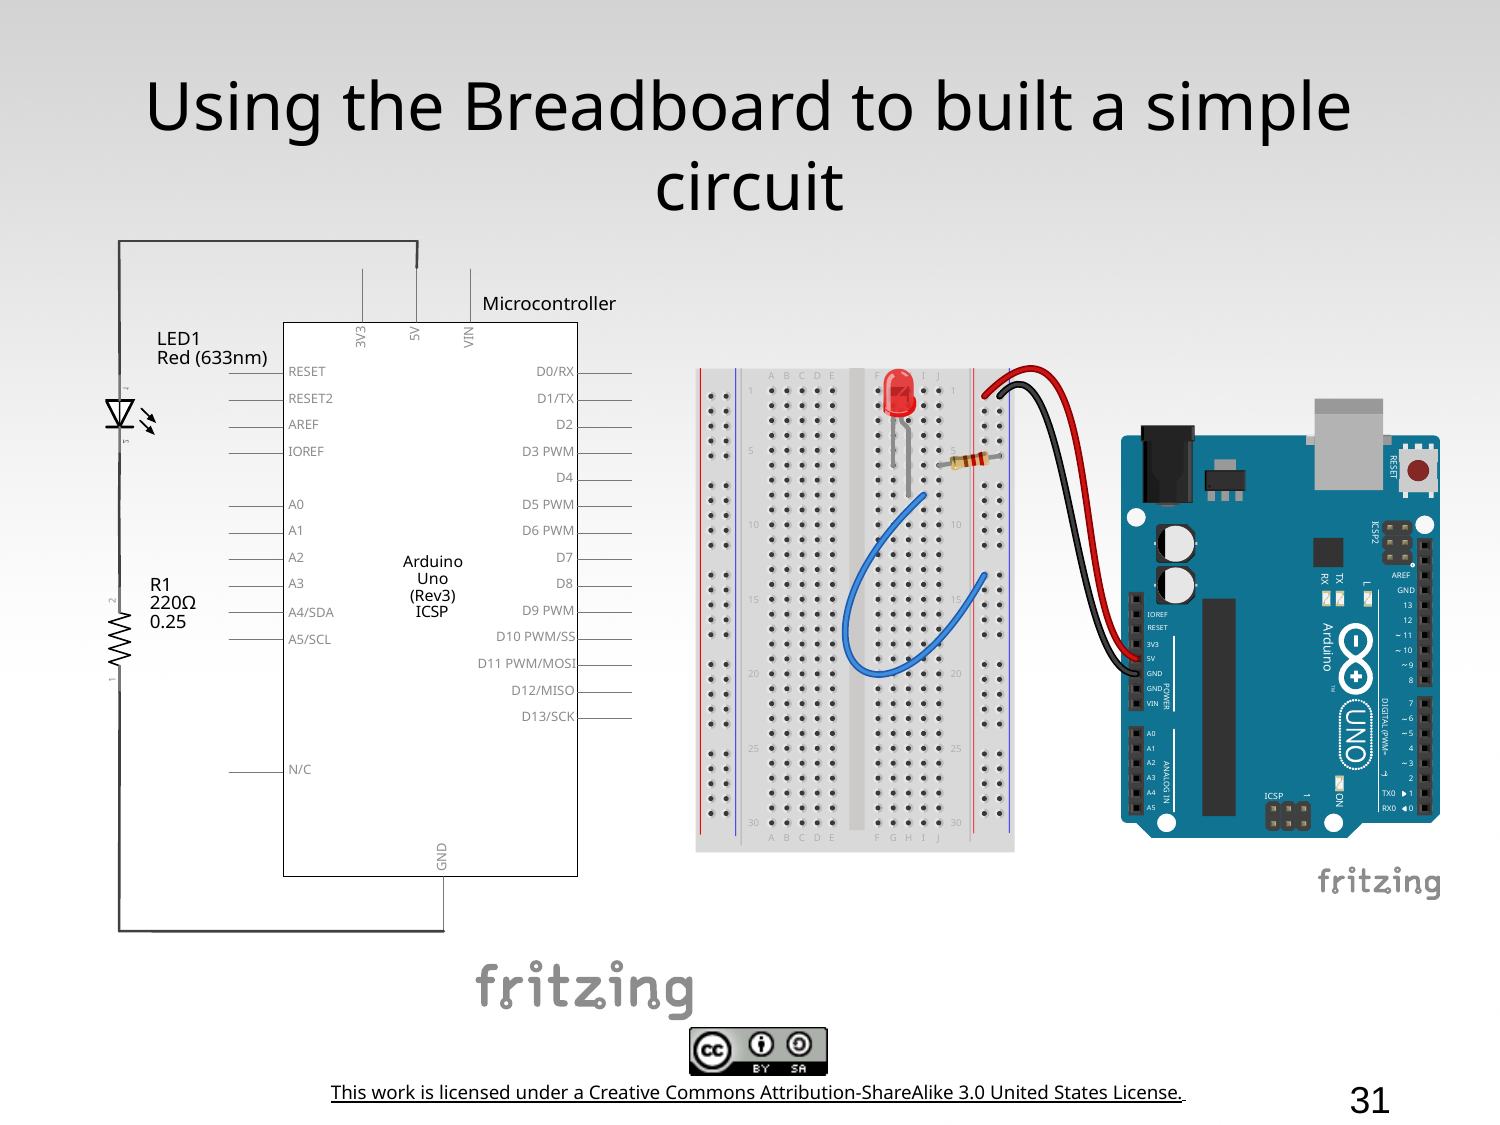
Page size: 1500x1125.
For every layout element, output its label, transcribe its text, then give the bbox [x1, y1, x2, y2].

title Using the Breadboard to built a simple circuit [112, 49, 1388, 238]
picture [0, 0, 1500, 1125]
